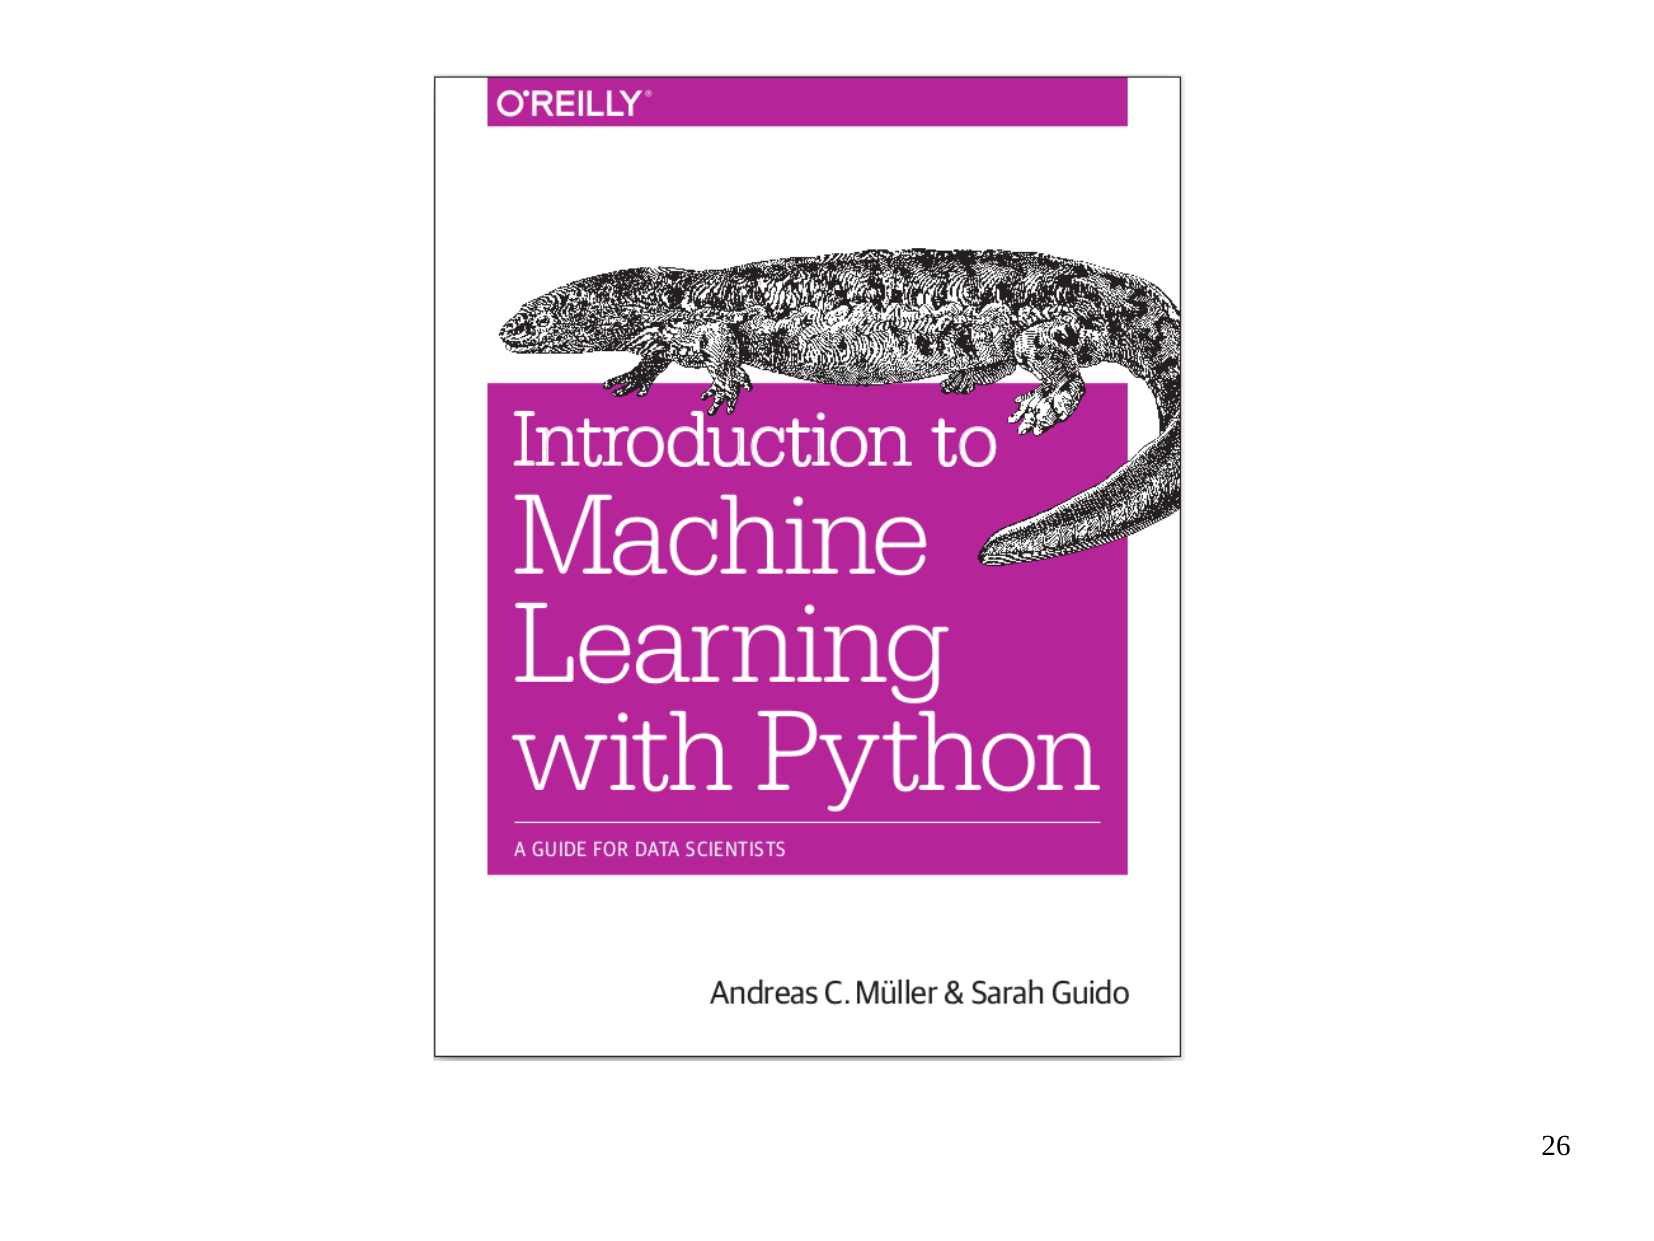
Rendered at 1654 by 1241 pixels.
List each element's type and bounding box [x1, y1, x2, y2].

picture [433, 74, 1185, 1061]
